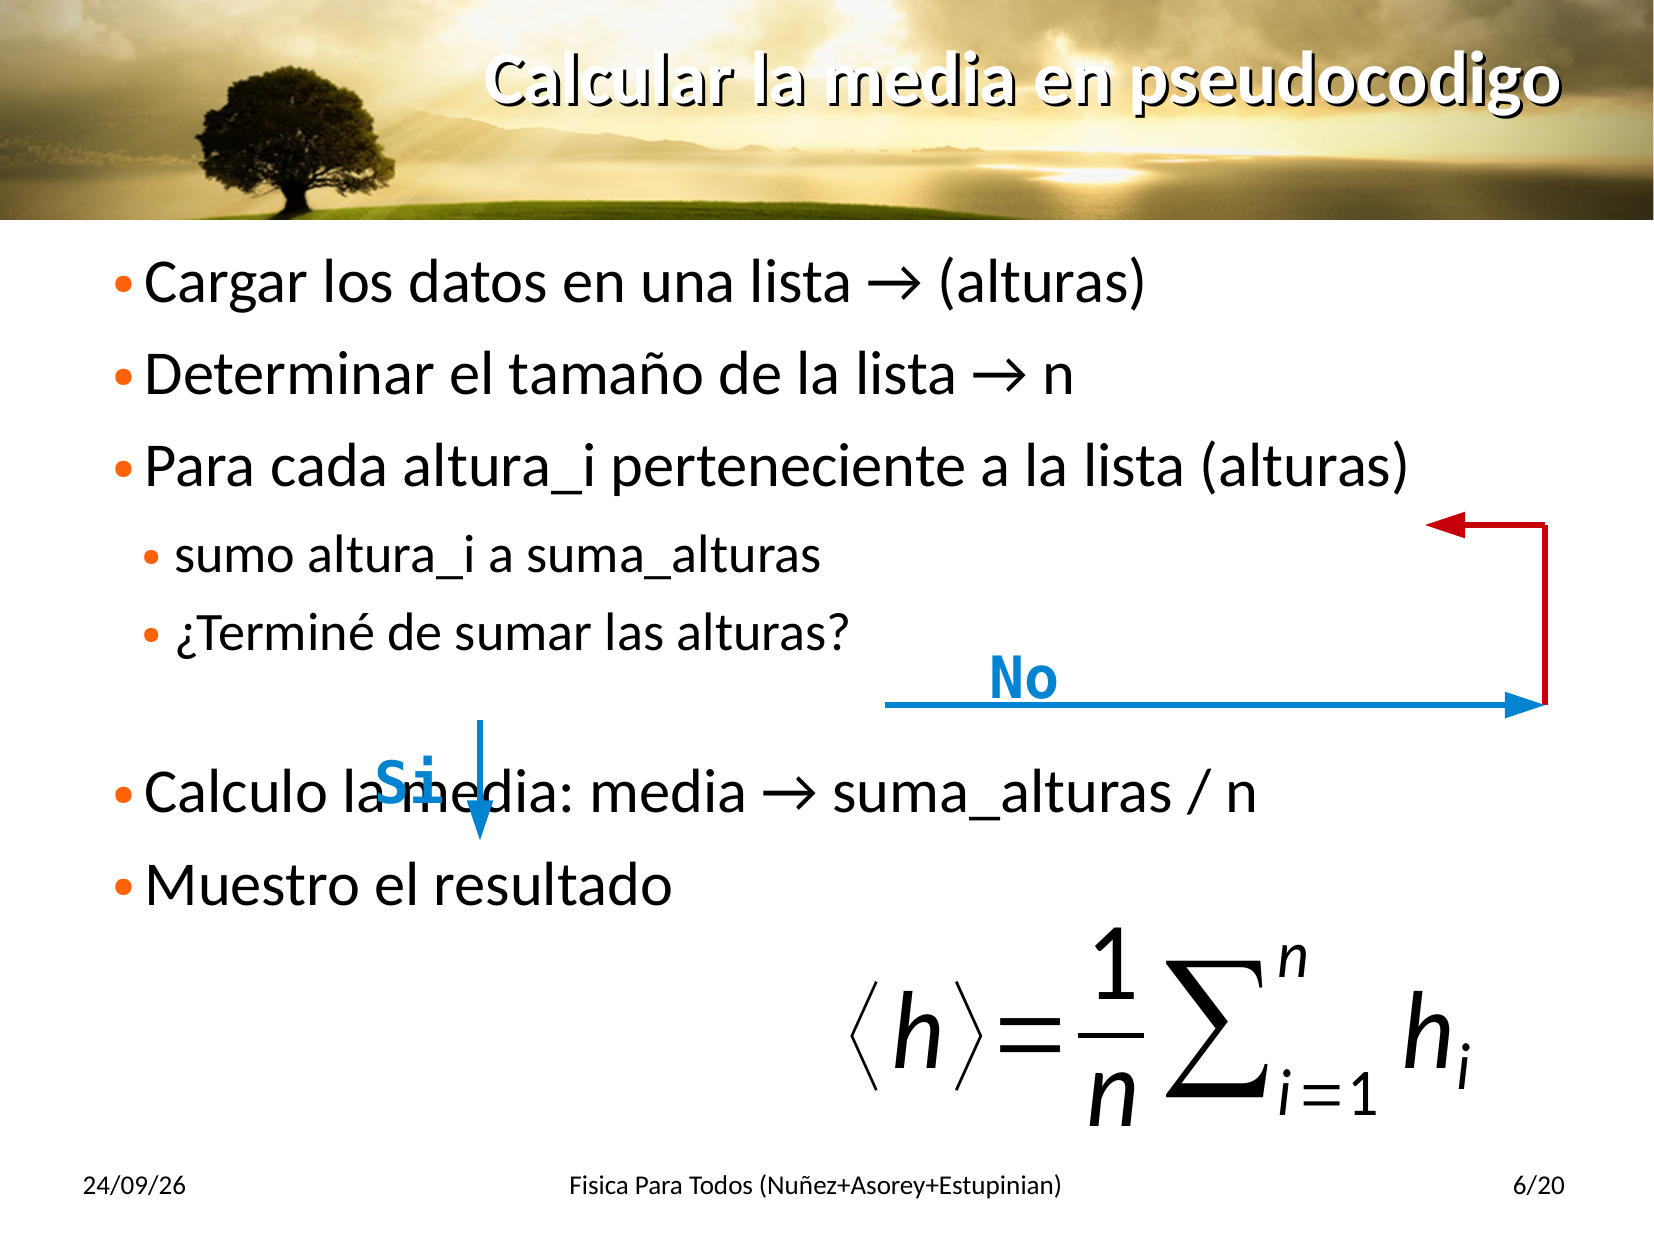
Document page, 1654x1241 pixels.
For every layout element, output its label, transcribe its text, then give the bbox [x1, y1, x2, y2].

list Cargar los datos en una lista → (alturas) Determinar el tamaño de la lista → n Para cada altura_i perteneciente a la lista (alturas) sumo altura_i a suma_alturas ¿Terminé de sumar las alturas? Calculo la media: media → suma_alturas / n Muestro el resultado [82, 255, 1571, 1141]
title Calcular la media en pseudocodigo [75, 19, 1564, 151]
text_box Si [360, 742, 466, 826]
picture [0, 0, 1654, 220]
chart [840, 915, 1481, 1156]
text_box No [975, 637, 1081, 721]
